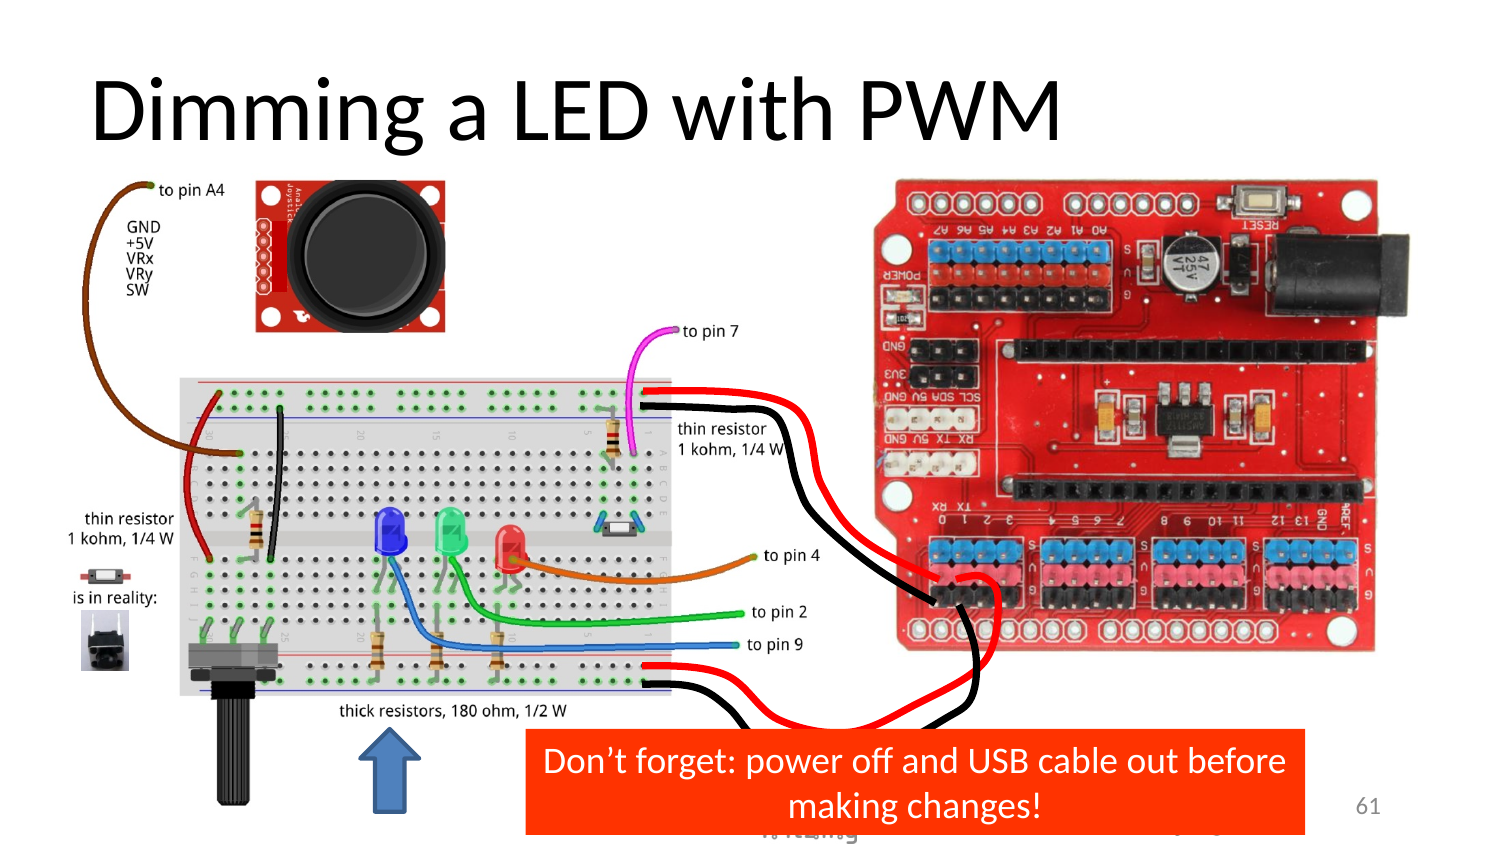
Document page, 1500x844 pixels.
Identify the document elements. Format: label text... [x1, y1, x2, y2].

picture [868, 173, 1418, 657]
text_box 61 [1340, 782, 1426, 827]
text_box [360, 728, 420, 812]
title Dimming a LED with PWM [75, 33, 1426, 175]
text_box [272, 221, 287, 292]
text_box Don’t forget: power off and USB cable out before making changes! [525, 728, 1306, 835]
picture [0, 173, 857, 844]
